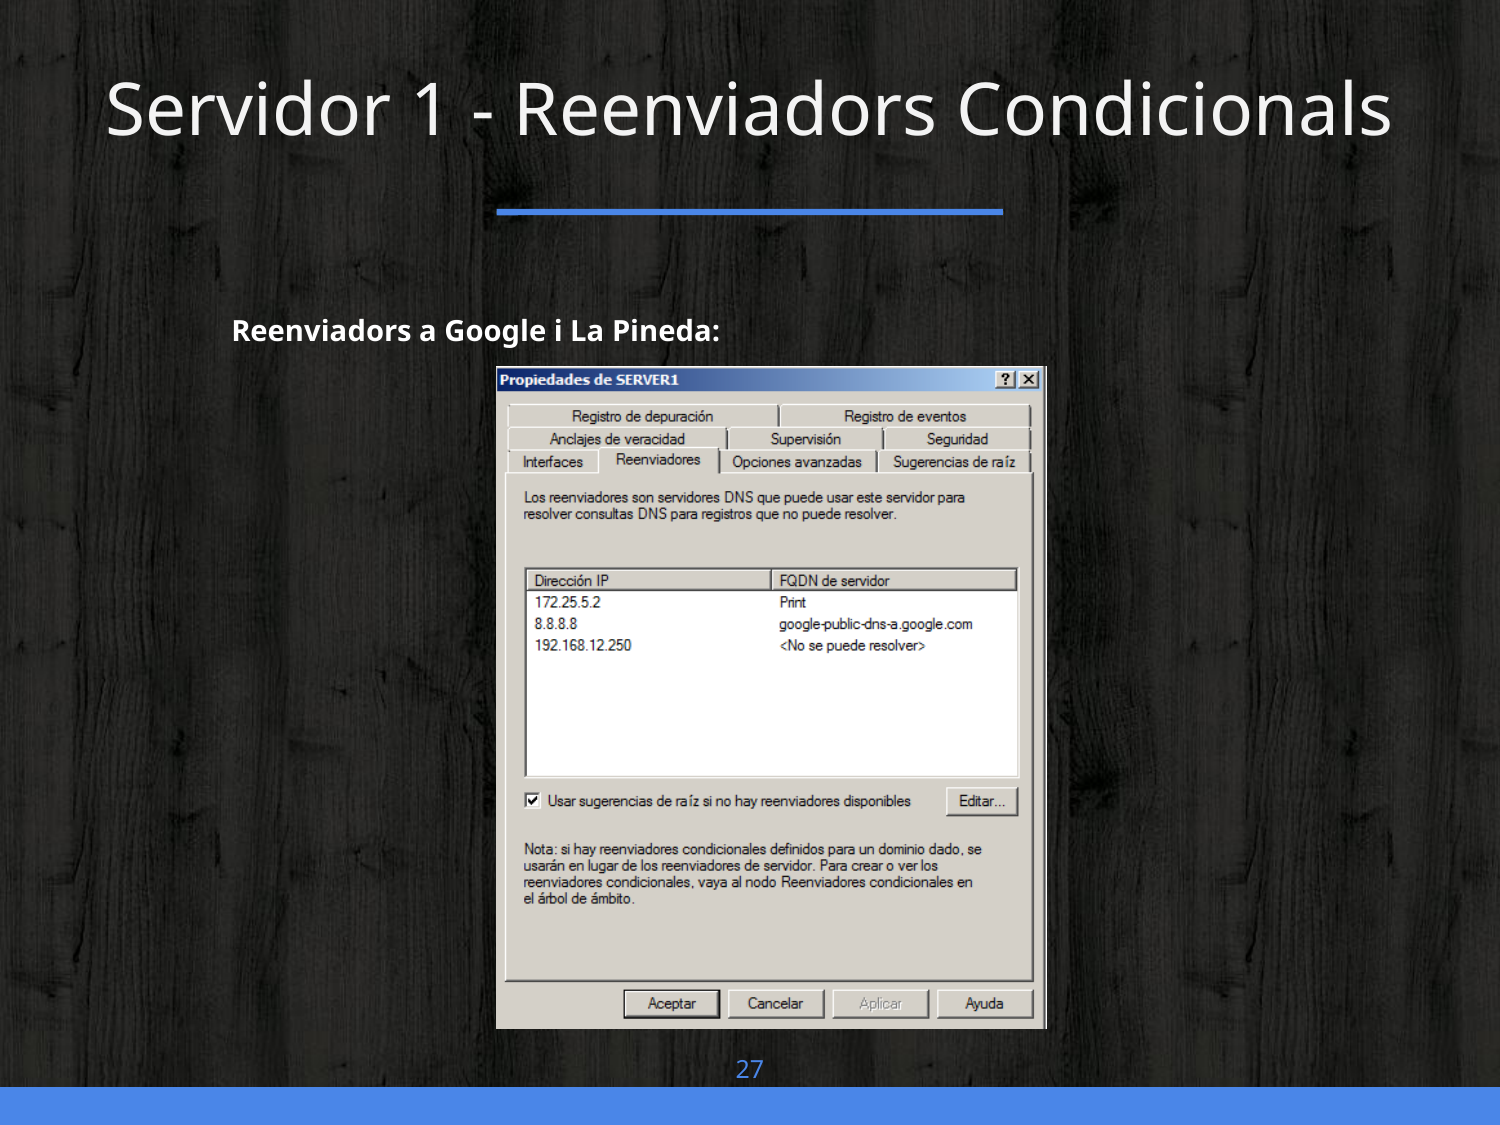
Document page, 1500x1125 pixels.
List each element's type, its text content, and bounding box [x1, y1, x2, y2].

text_box [0, 1087, 1500, 1125]
slide_number 27 [705, 1038, 795, 1087]
title Servidor 1 - Reenviadors Condicionals [75, 0, 1425, 213]
text_box Reenviadors a Google i La Pineda: [216, 297, 786, 367]
picture [0, 0, 1500, 1087]
